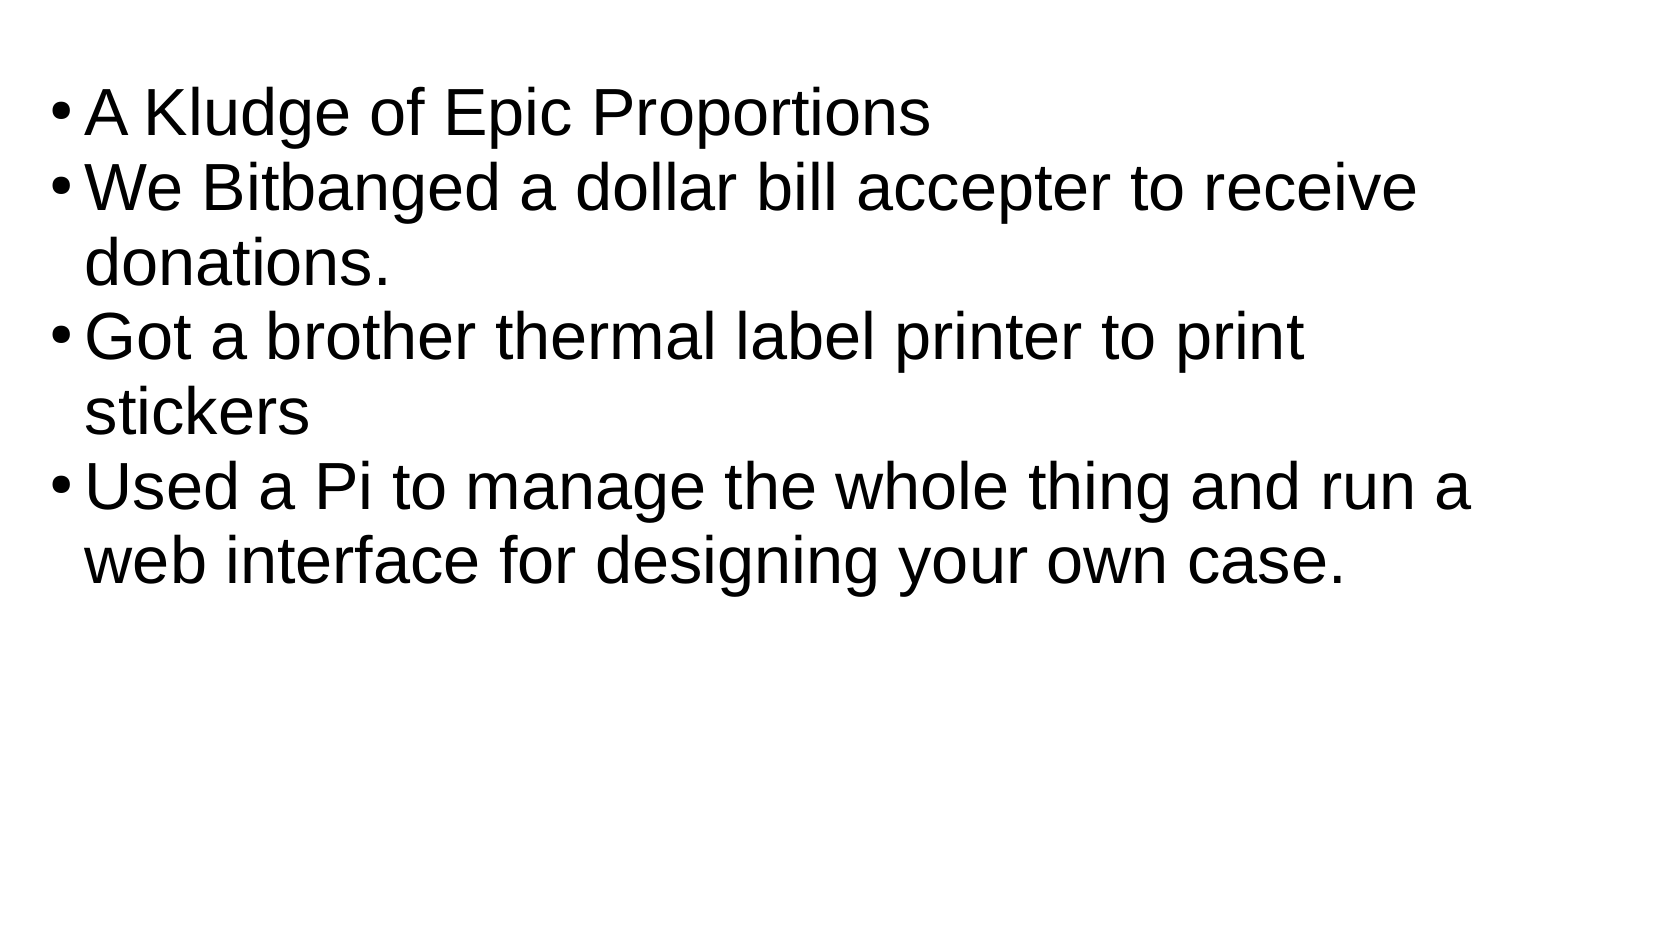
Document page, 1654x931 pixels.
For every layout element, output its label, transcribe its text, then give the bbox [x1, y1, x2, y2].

subtitle A Kludge of Epic Proportions We Bitbanged a dollar bill accepter to receive donations. Got a brother thermal label printer to print stickers Used a Pi to manage the whole thing and run a web interface for designing your own case. [49, 75, 1538, 795]
